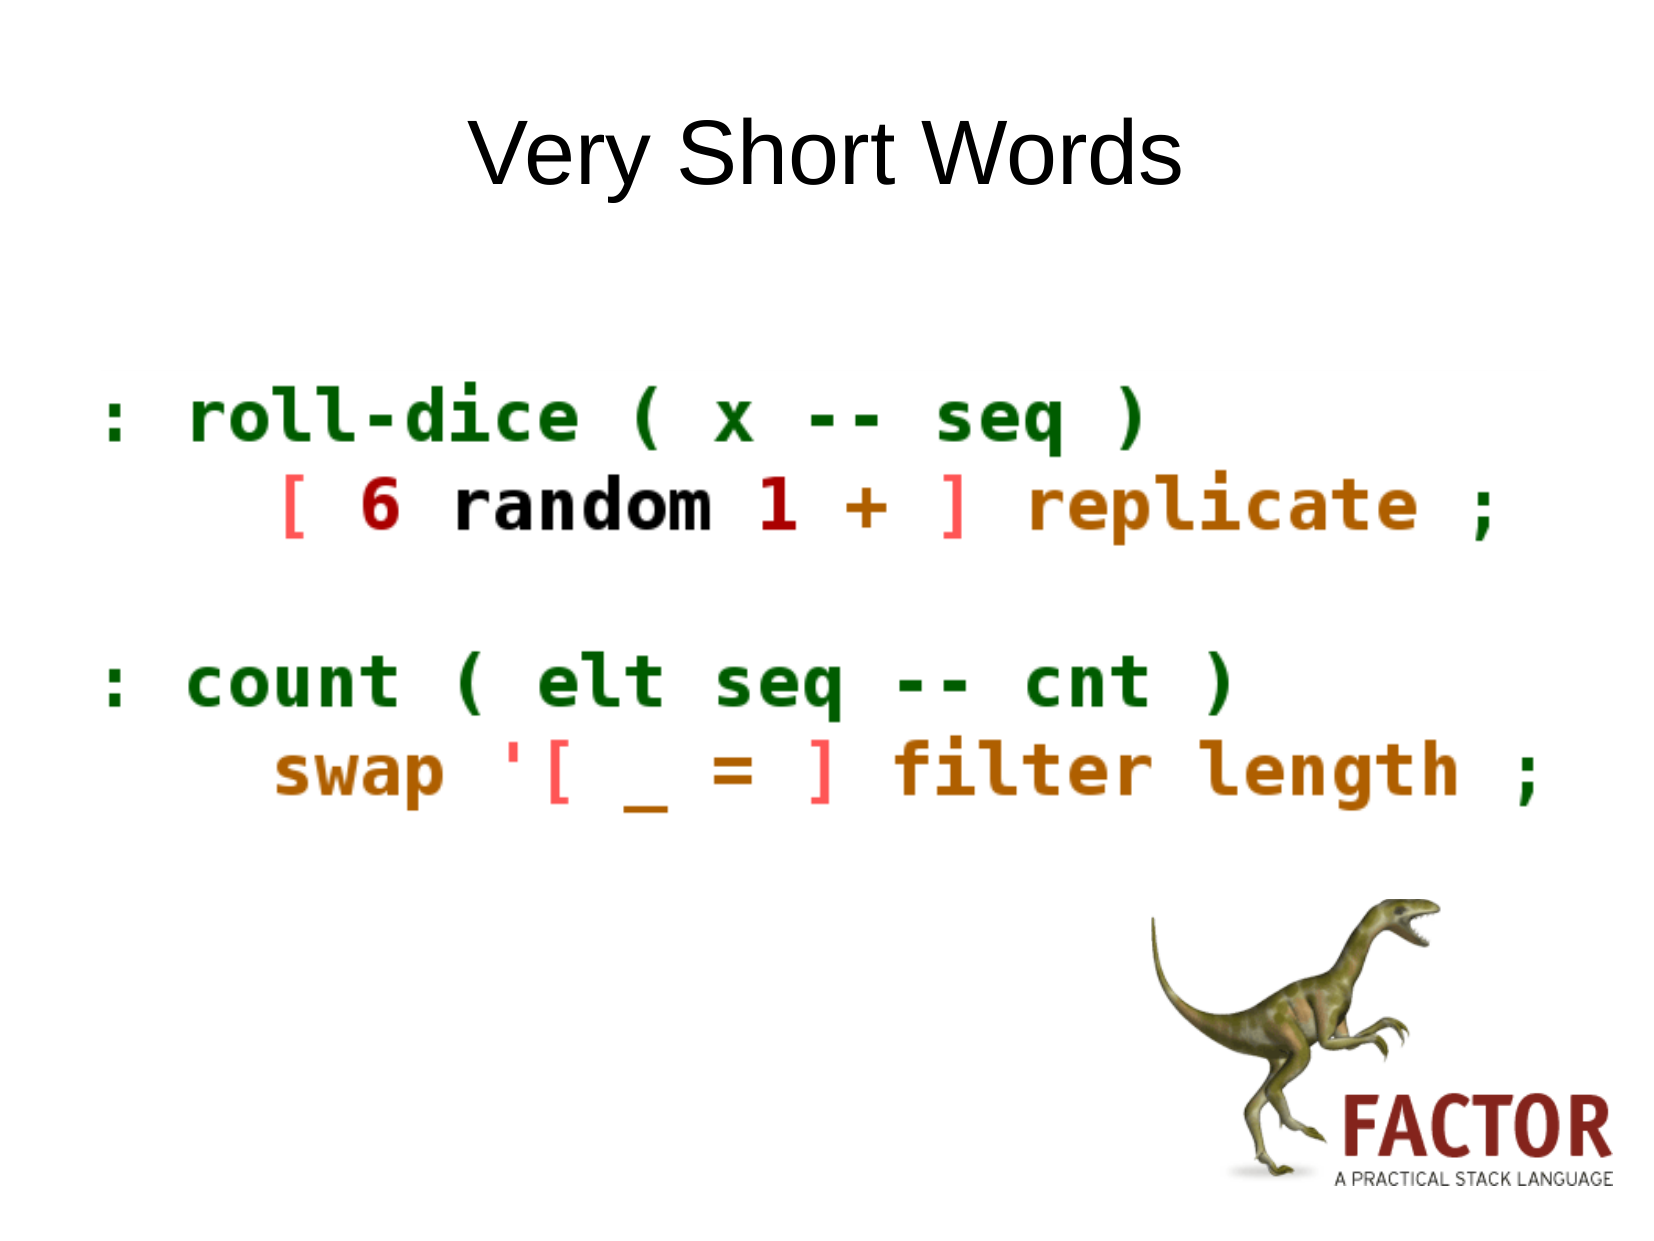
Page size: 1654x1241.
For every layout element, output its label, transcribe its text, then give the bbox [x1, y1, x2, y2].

picture [1151, 899, 1613, 1186]
picture [101, 369, 1547, 820]
title Very Short Words [82, 56, 1571, 250]
